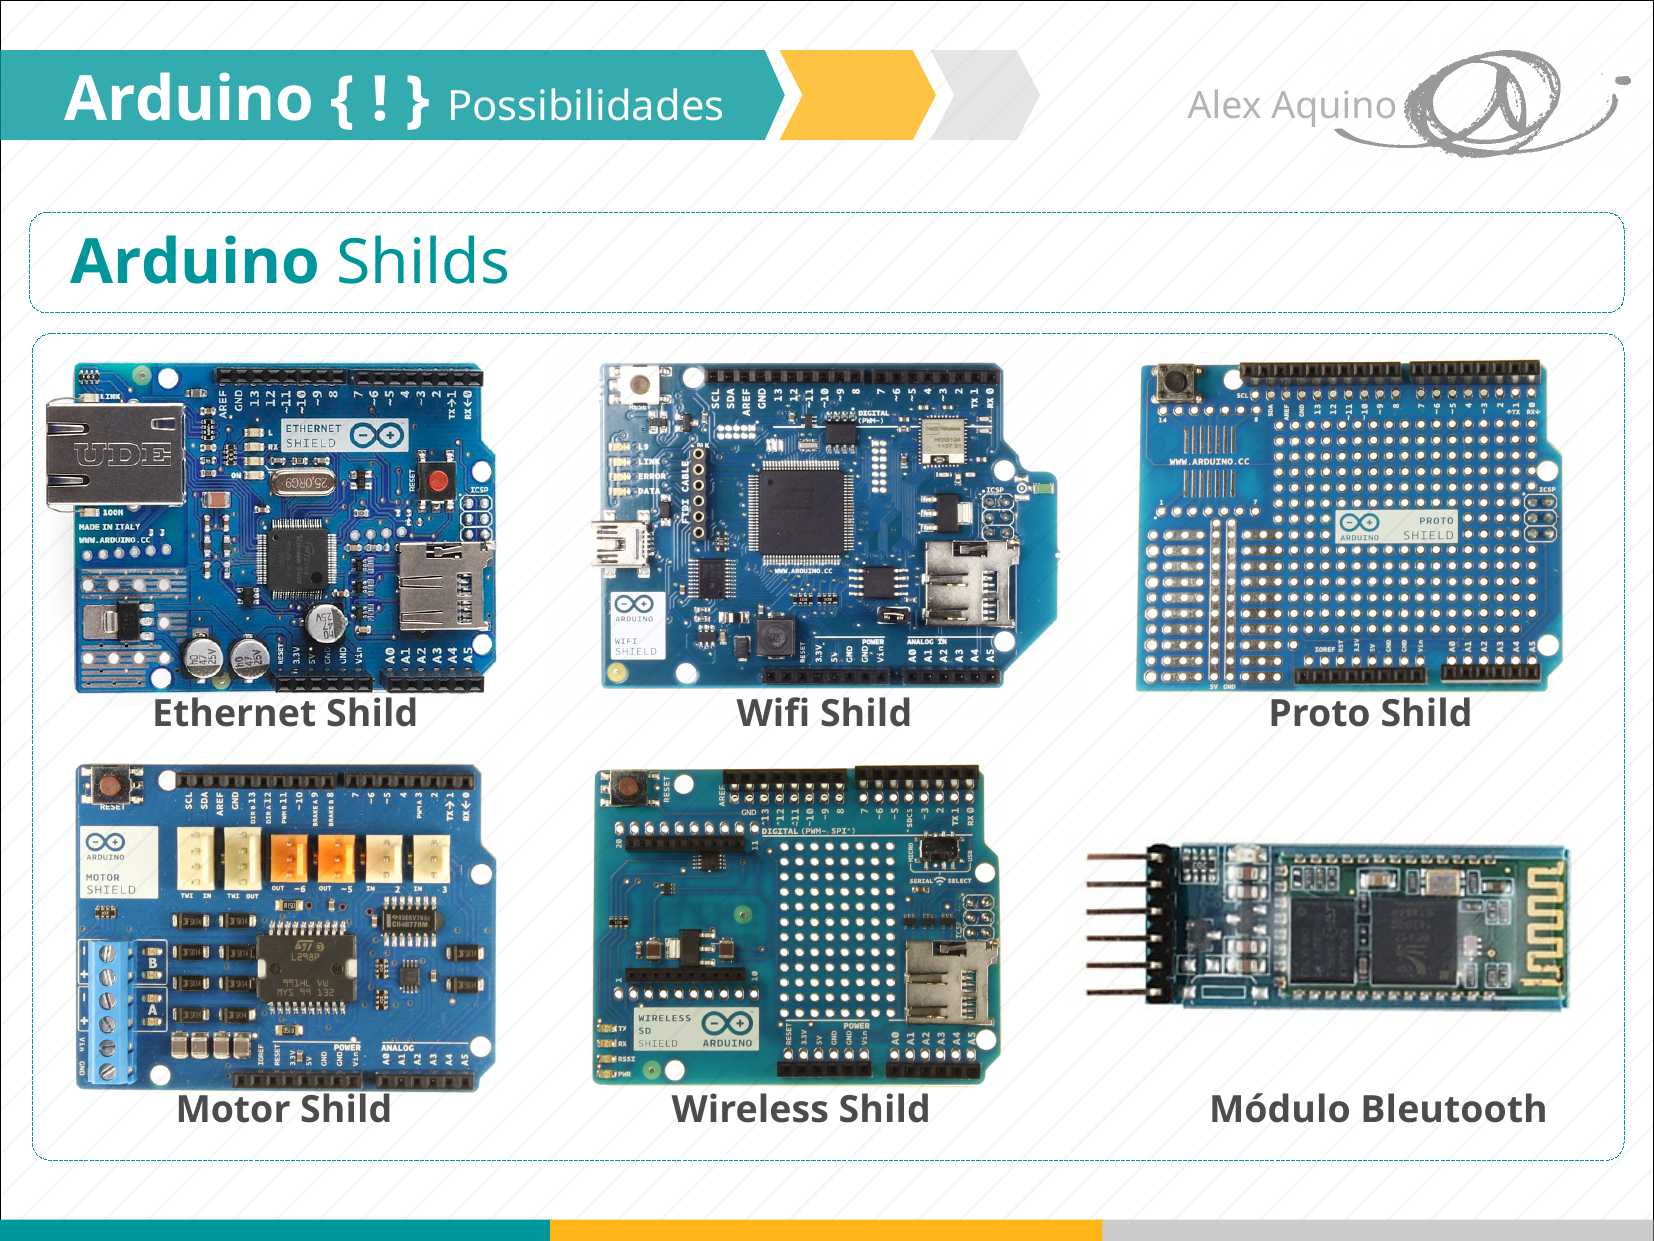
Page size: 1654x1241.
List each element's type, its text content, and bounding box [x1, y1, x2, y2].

text_box Alex Aquino [1172, 70, 1439, 132]
text_box [0, 0, 1654, 1241]
picture [1322, 36, 1634, 166]
text_box Arduino { ! } Possibilidades [50, 32, 744, 144]
